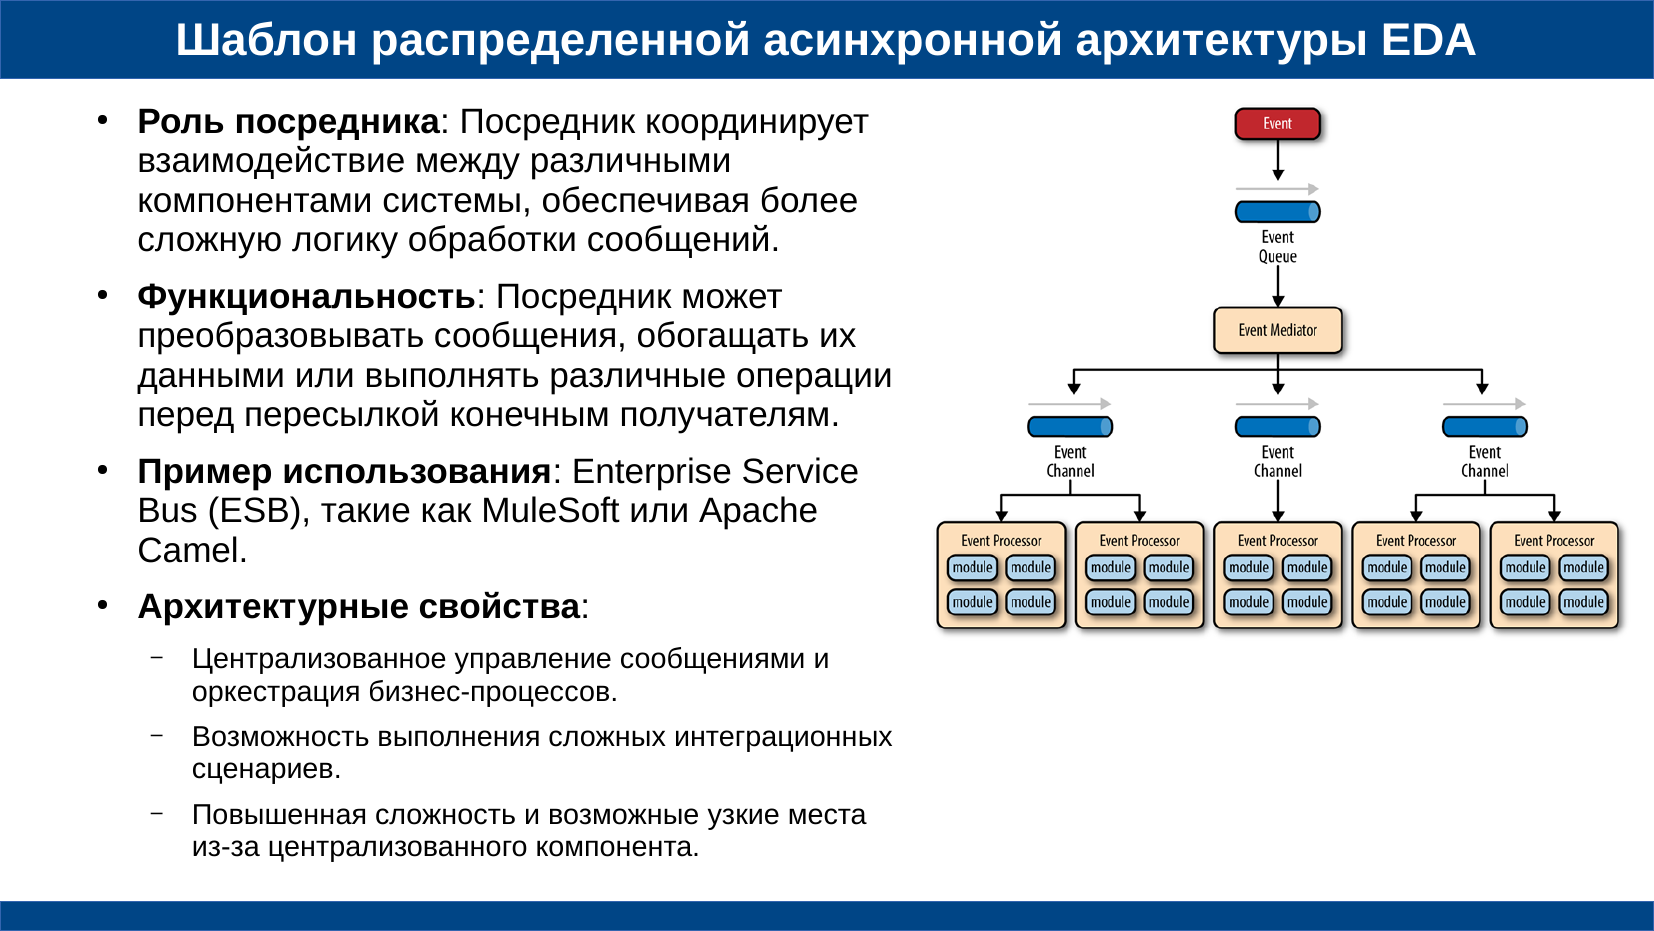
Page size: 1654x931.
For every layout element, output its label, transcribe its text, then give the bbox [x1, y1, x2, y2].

list Роль посредника: Посредник координирует взаимодействие между различными компонентами системы, обеспечивая более сложную логику обработки сообщений. Функциональность: Посредник может преобразовывать сообщения, обогащать их данными или выполнять различные операции перед пересылкой конечным получателям. Пример использования: Enterprise Service Bus (ESB), такие как MuleSoft или Apache Camel. Архитектурные свойства: Централизованное управление сообщениями и оркестрация бизнес-процессов. Возможность выполнения сложных интеграционных сценариев. Повышенная сложность и возможные узкие места из-за централизованного компонента. [82, 101, 901, 901]
title Шаблон распределенной асинхронной архитектуры EDA [0, 0, 1654, 79]
picture [930, 101, 1631, 641]
